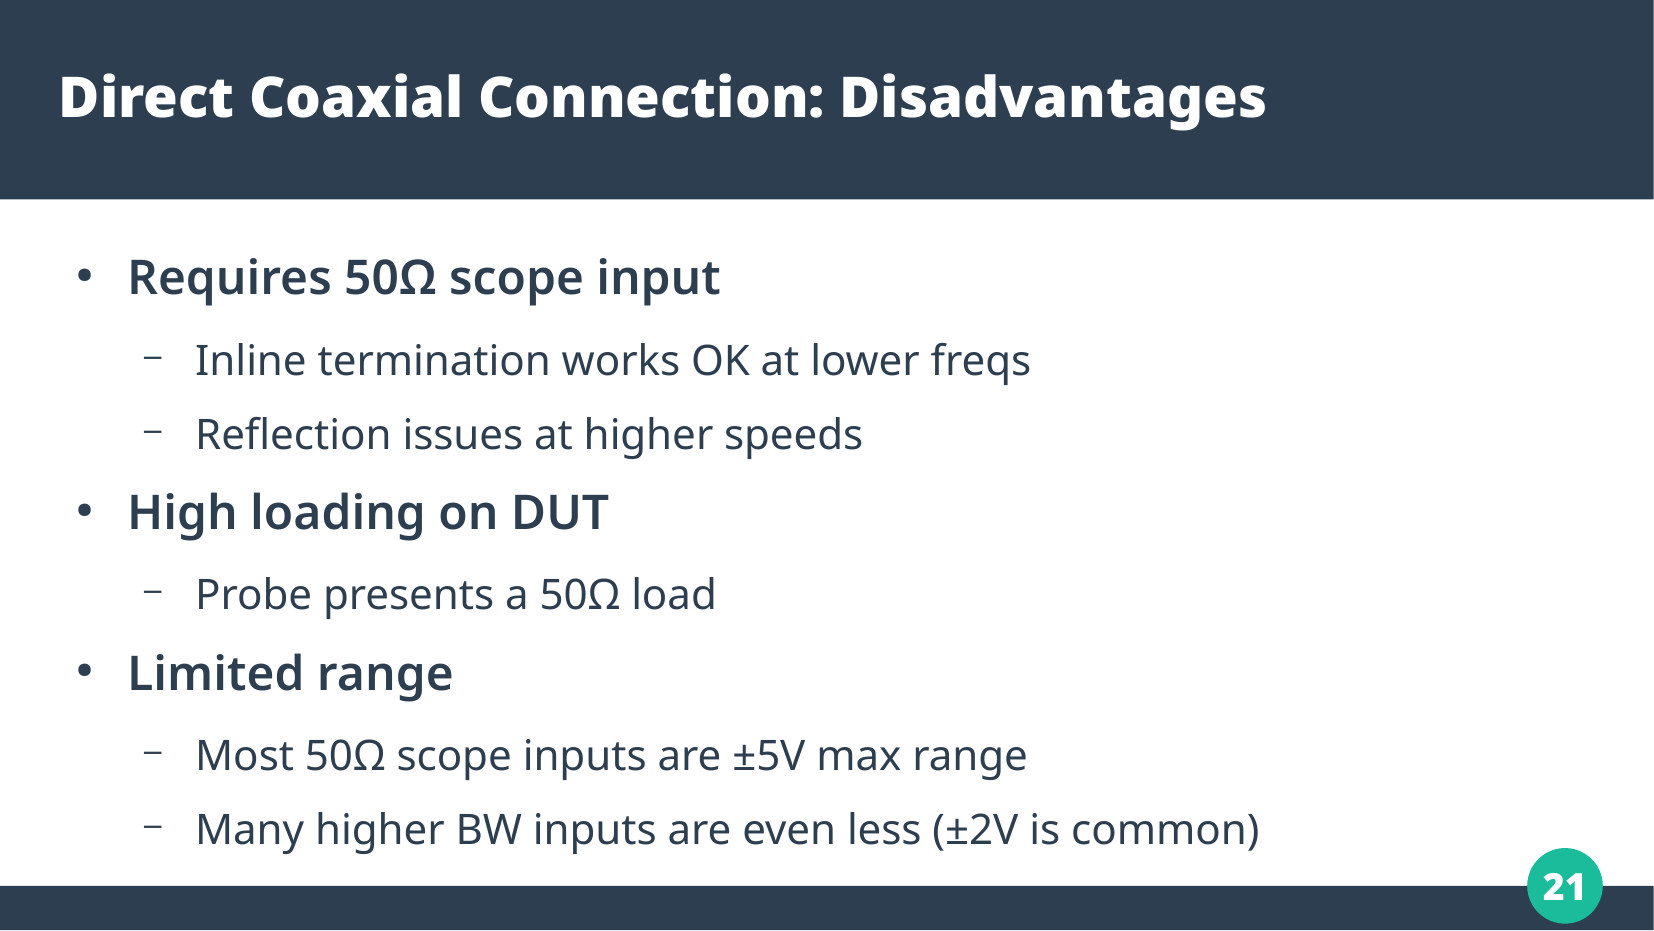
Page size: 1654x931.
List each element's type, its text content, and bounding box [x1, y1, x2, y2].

list Requires 50Ω scope input Inline termination works OK at lower freqs Reflection issues at higher speeds High loading on DUT Probe presents a 50Ω load Limited range Most 50Ω scope inputs are ±5V max range Many higher BW inputs are even less (±2V is common) [59, 243, 1595, 864]
title Direct Coaxial Connection: Disadvantages [59, 37, 1595, 155]
